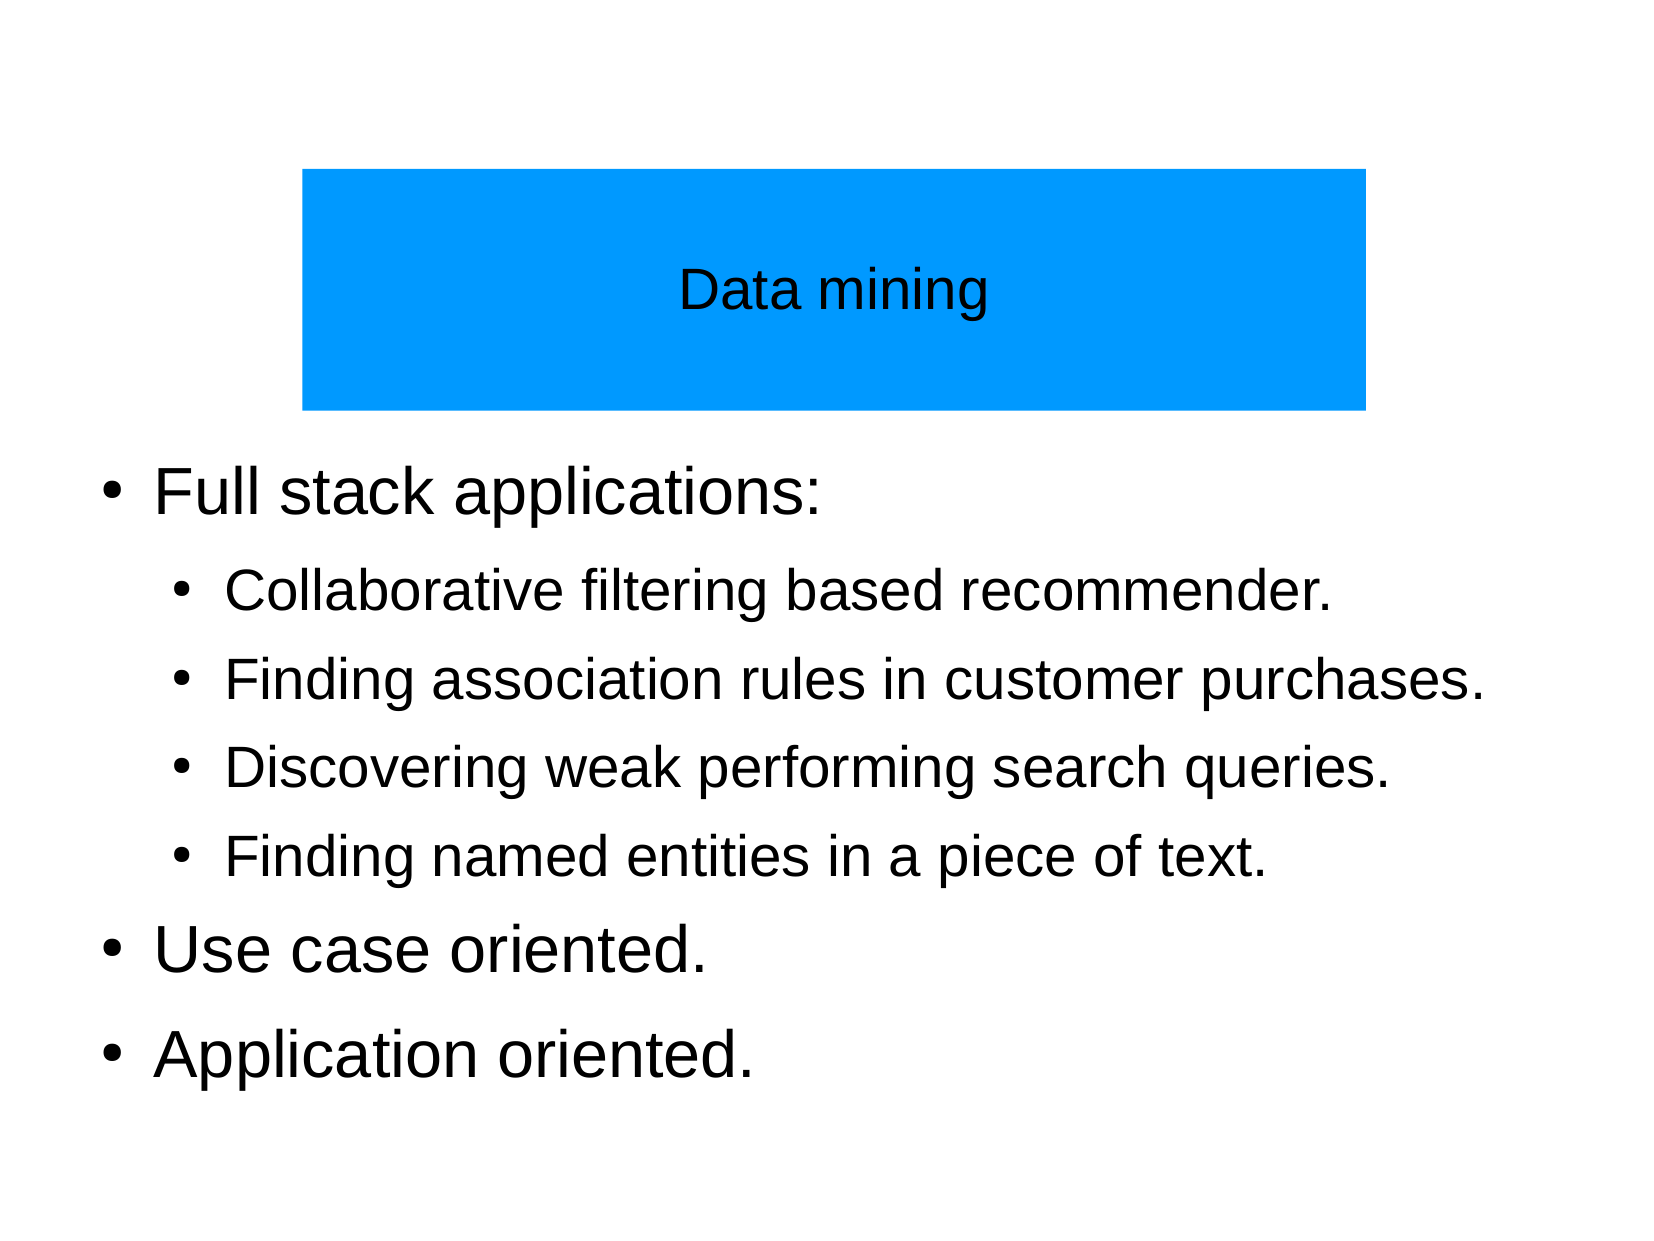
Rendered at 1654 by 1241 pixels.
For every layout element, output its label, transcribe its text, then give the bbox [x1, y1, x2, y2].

list Full stack applications: Collaborative filtering based recommender. Finding association rules in customer purchases. Discovering weak performing search queries. Finding named entities in a piece of text. Use case oriented. Application oriented. [82, 453, 1571, 1109]
text_box Data mining [302, 168, 1366, 411]
